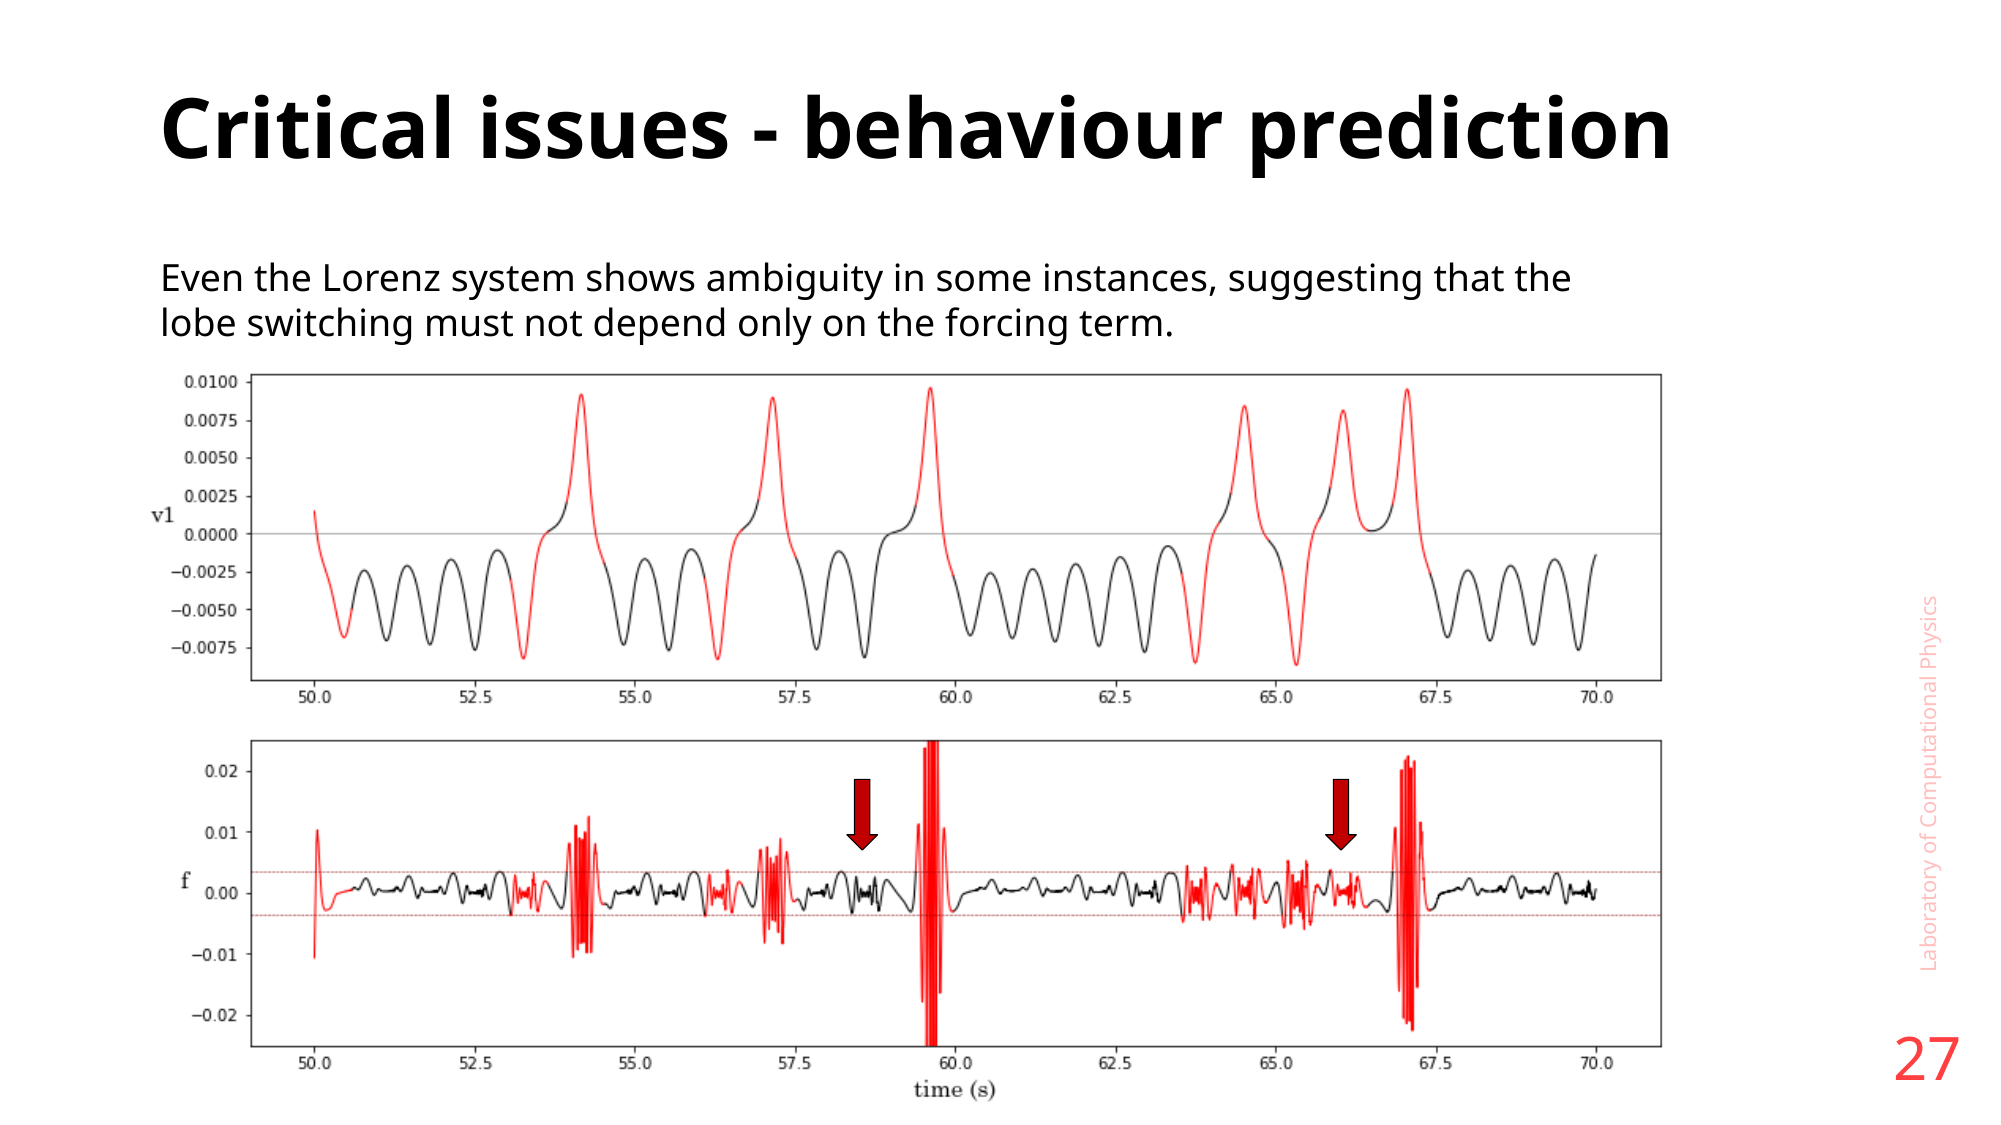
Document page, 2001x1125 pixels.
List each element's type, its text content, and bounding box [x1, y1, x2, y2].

picture [145, 368, 1678, 1111]
footer Laboratory of Computational Physics [1897, 400, 1958, 988]
title Critical issues - behaviour prediction [144, 36, 1735, 185]
text_box Even the Lorenz system shows ambiguity in some instances, suggesting that the lobe switching must not depend only on the forcing term. [145, 246, 1664, 353]
text_box [1325, 779, 1357, 851]
text_box [846, 779, 878, 851]
slide_number 27 [1852, 1012, 2000, 1110]
